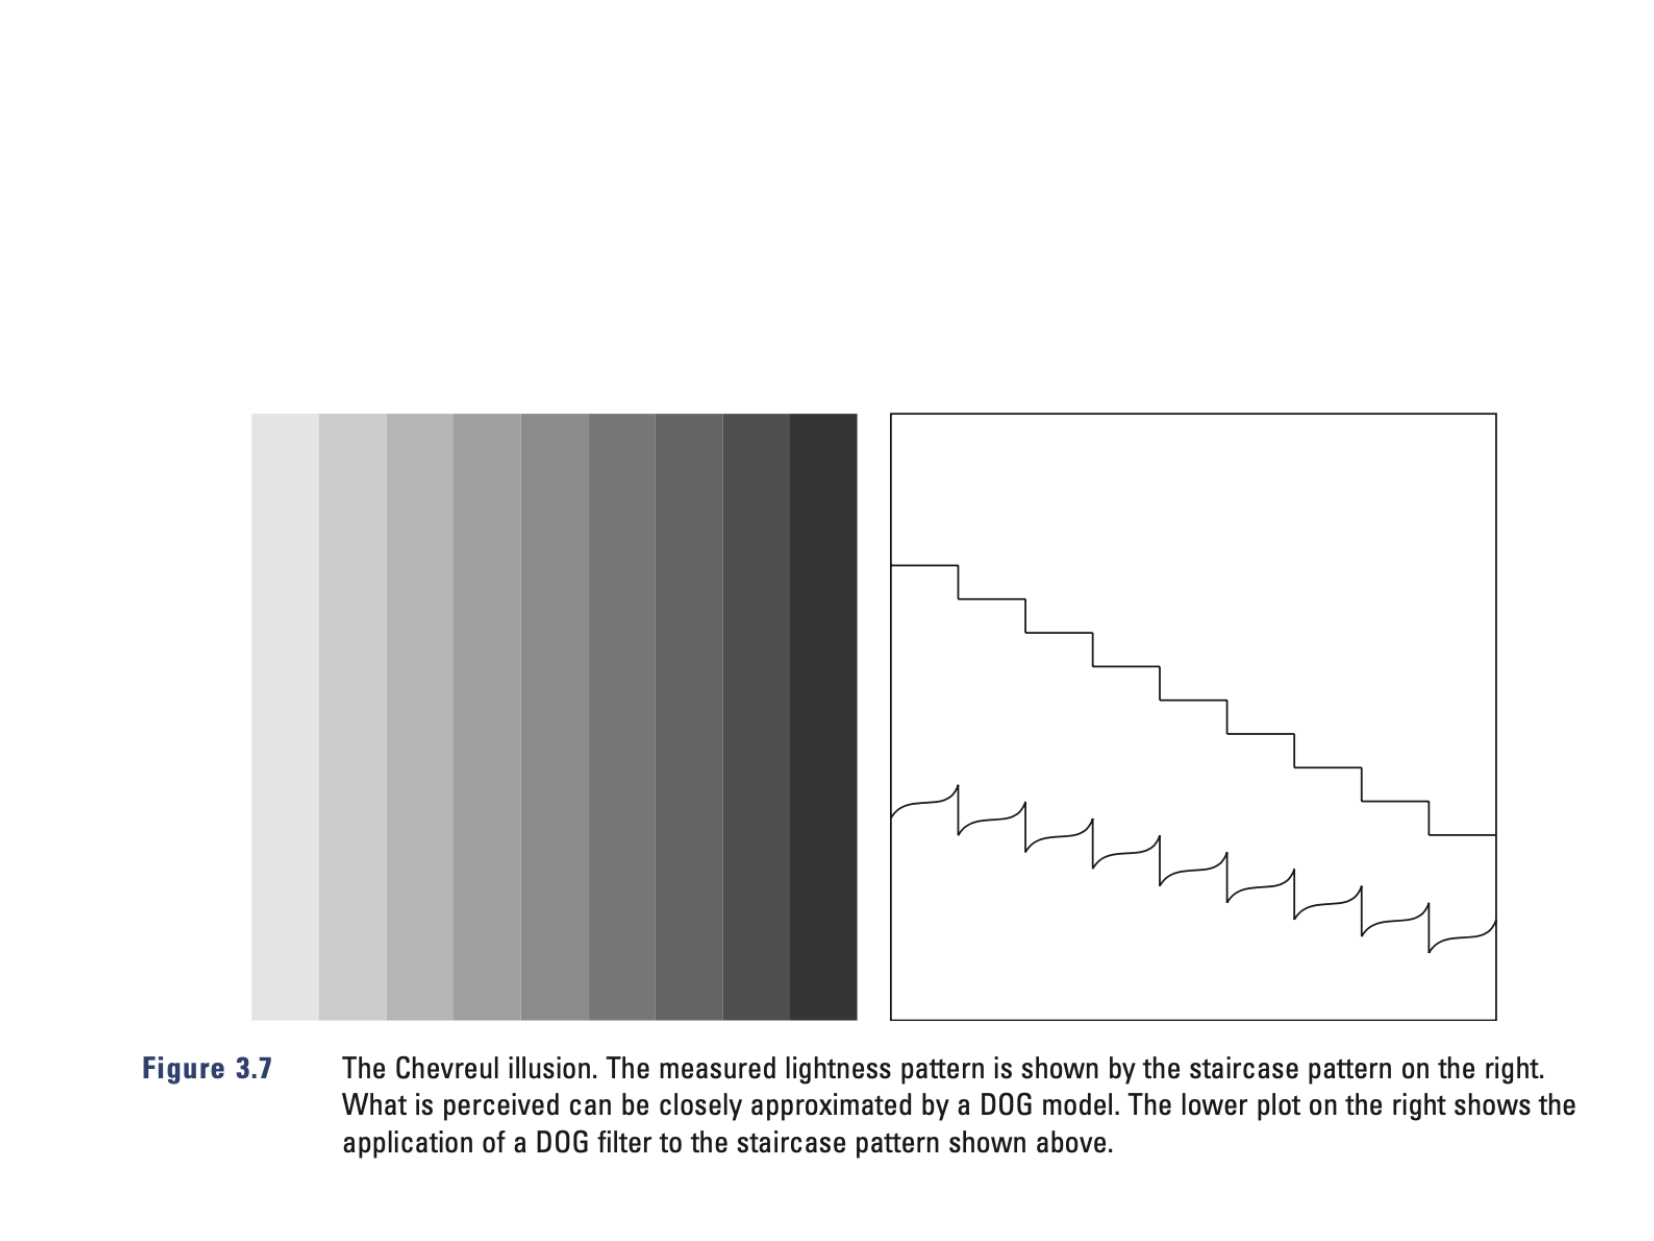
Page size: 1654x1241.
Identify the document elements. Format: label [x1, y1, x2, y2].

picture [90, 374, 1615, 1215]
